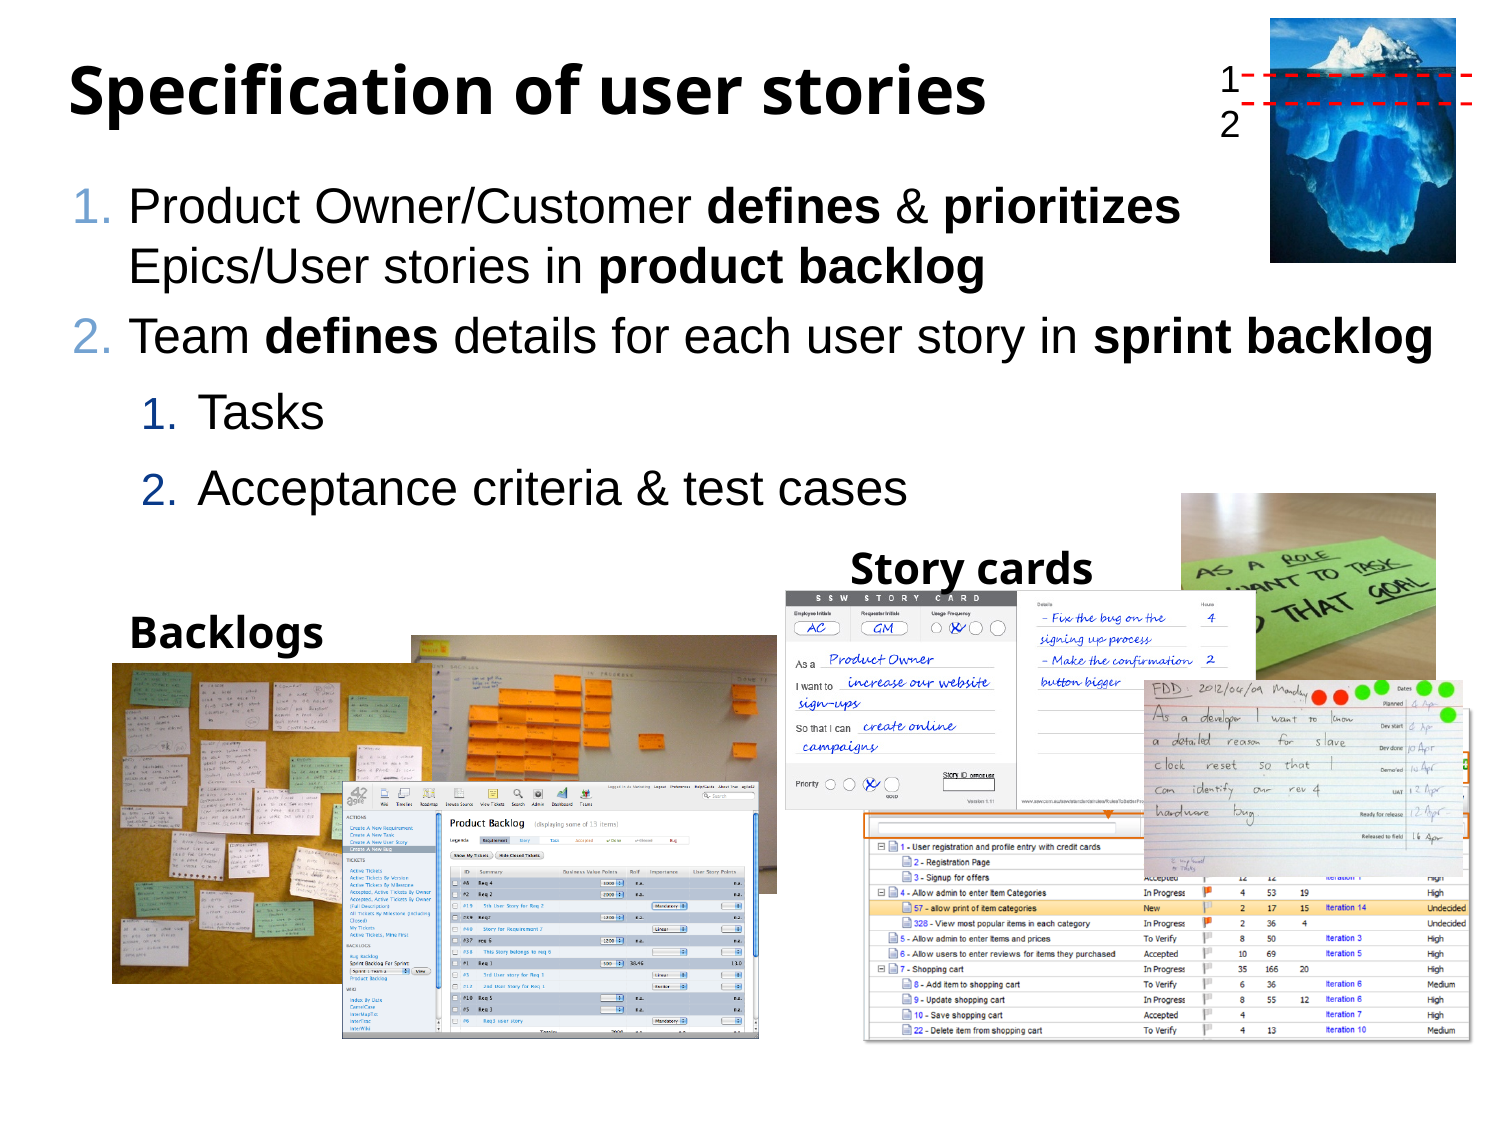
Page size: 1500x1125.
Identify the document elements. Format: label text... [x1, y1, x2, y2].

picture [785, 493, 1476, 1047]
text_box Story cards [838, 496, 1205, 638]
text_box 1 2 [1204, 46, 1256, 153]
picture [1270, 18, 1456, 263]
text_box Backlogs [116, 560, 372, 701]
title Specification of user stories [53, 0, 1149, 136]
picture [112, 635, 777, 1040]
list Product Owner/Customer defines & prioritizes Epics/User stories in product backlog Team defines details for each user story in sprint backlog Tasks Acceptance criteria & test cases [56, 166, 1500, 561]
